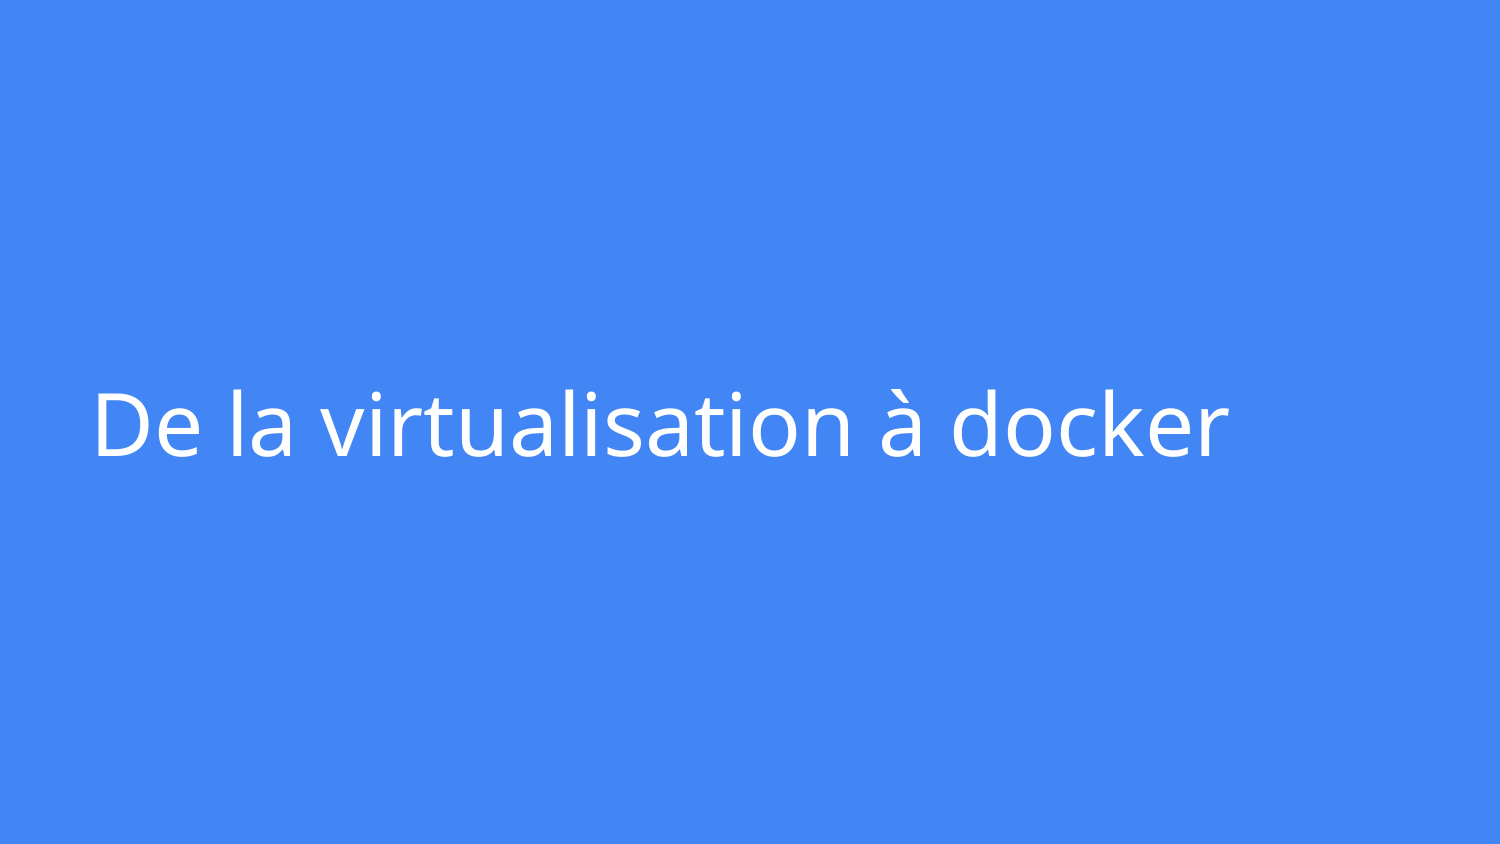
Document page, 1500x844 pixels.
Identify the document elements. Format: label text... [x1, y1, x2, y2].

title De la virtualisation à docker [75, 338, 1425, 505]
